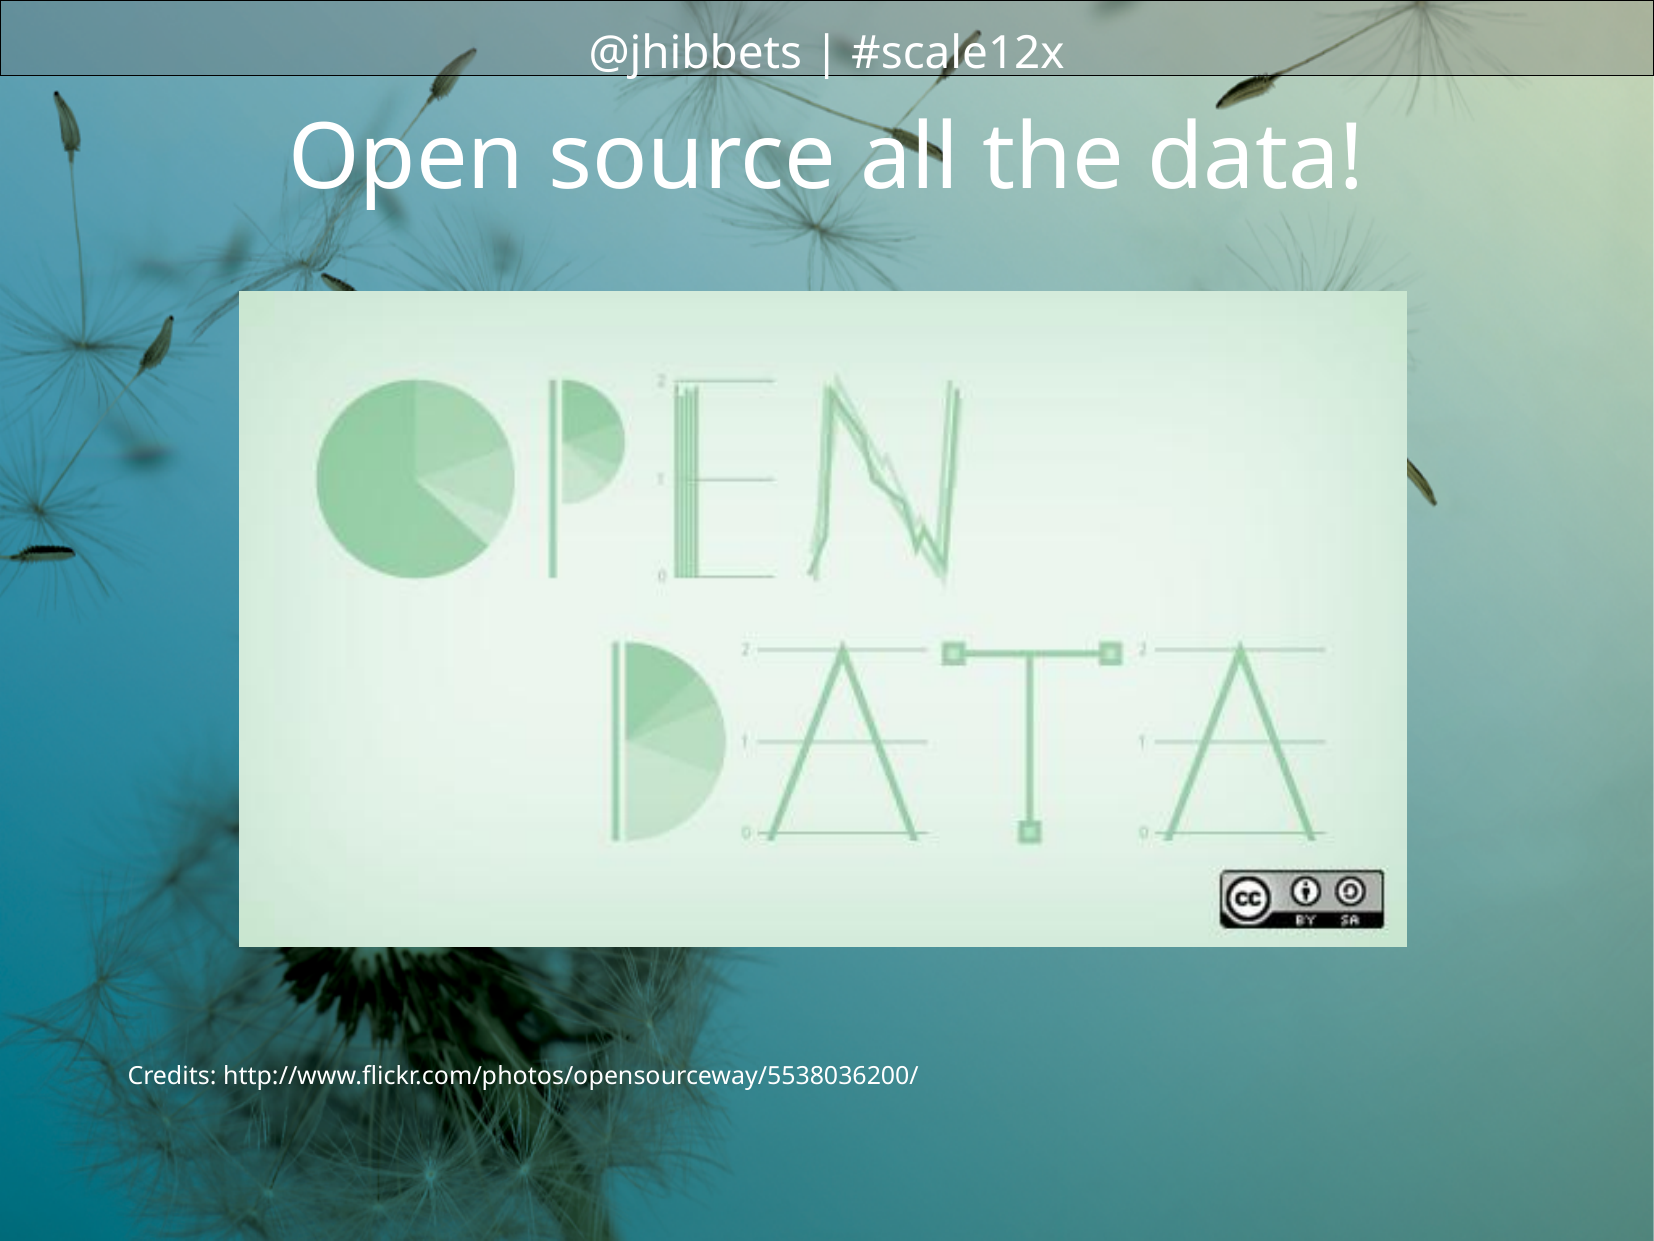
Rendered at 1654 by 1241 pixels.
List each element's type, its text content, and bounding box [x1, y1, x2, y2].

title Open source all the data! [82, 49, 1571, 257]
picture [0, 76, 1654, 1241]
text_box Credits: http://www.flickr.com/photos/opensourceway/5538036200/ [112, 1050, 947, 1094]
